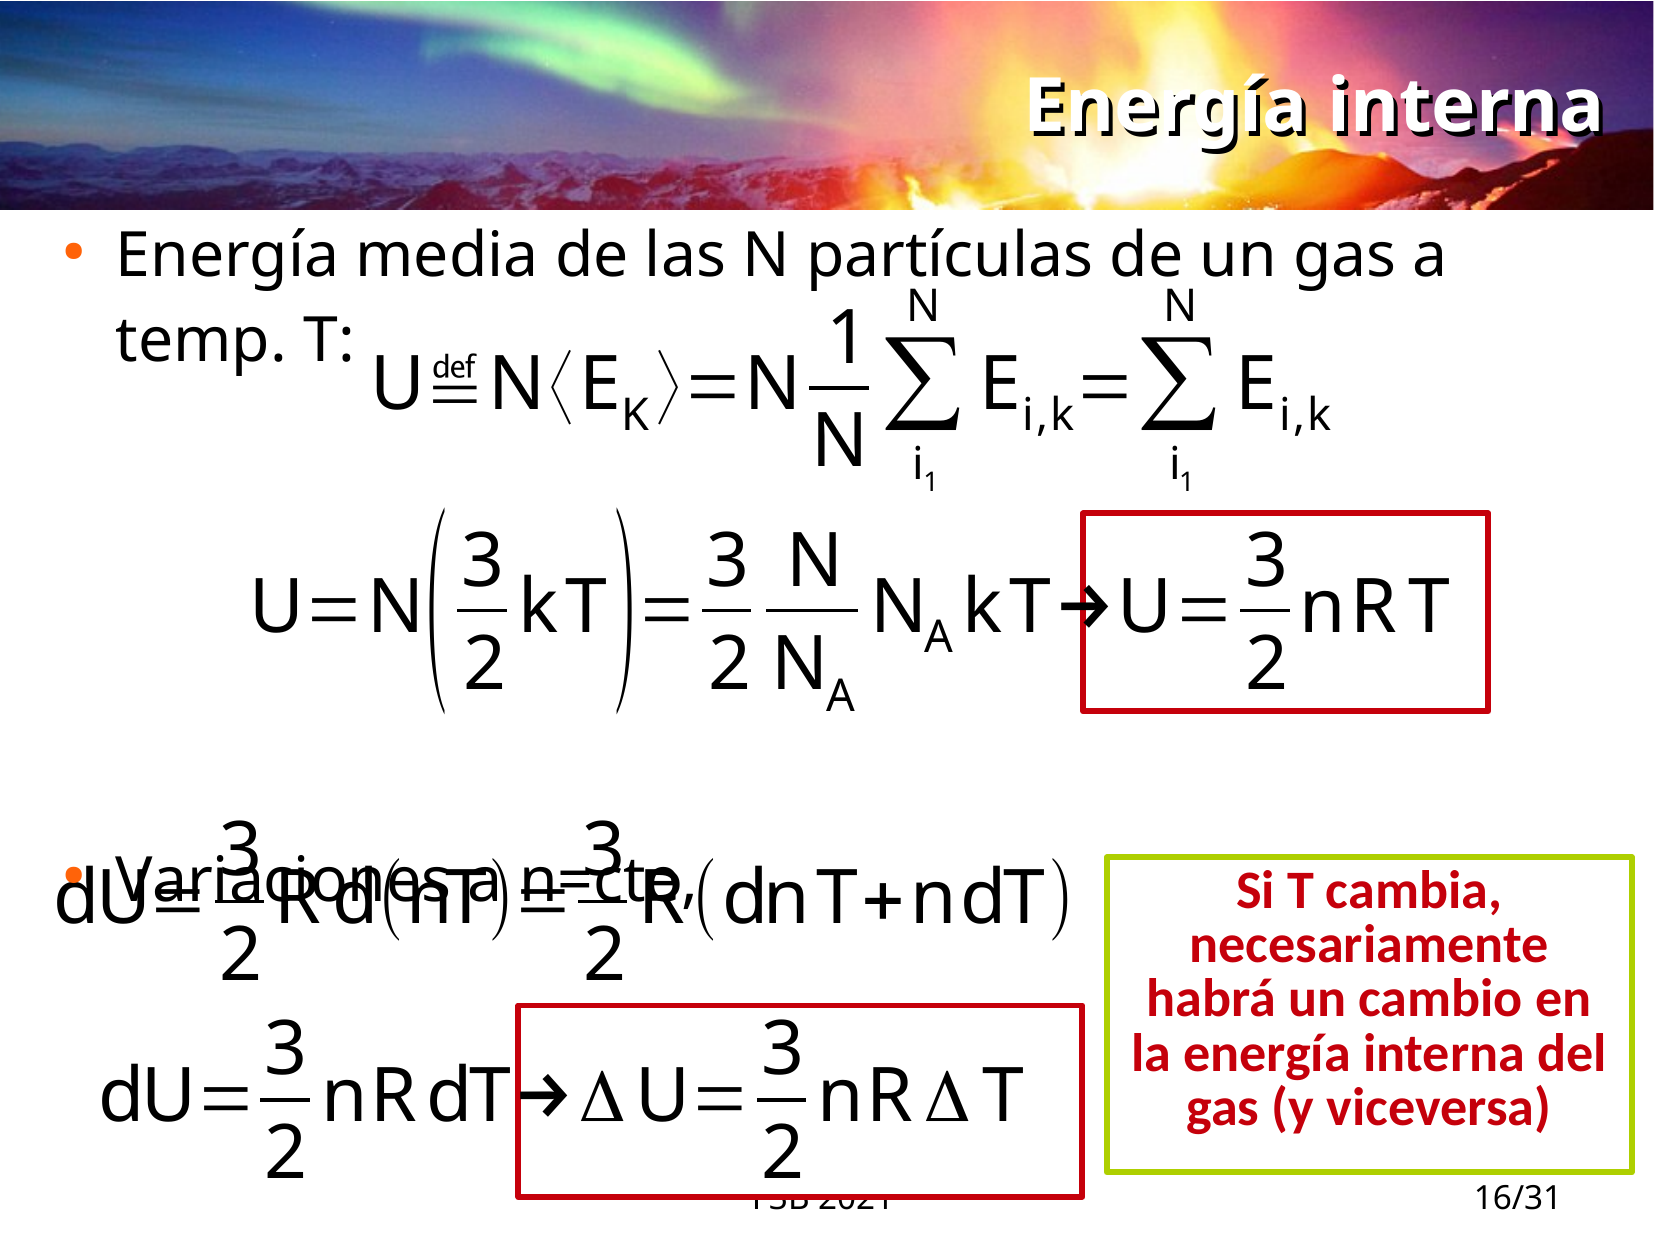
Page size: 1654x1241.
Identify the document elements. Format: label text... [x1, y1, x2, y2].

list Energía media de las N partículas de un gas a temp. T: Variaciones a n=cte, [45, 210, 1606, 1216]
chart [243, 277, 1457, 722]
picture [0, 1, 1654, 210]
title Energía interna [45, 15, 1606, 191]
text_box Si T cambia, necesariamente habrá un cambio en la energía interna del gas (y viceversa) [1106, 857, 1632, 1173]
